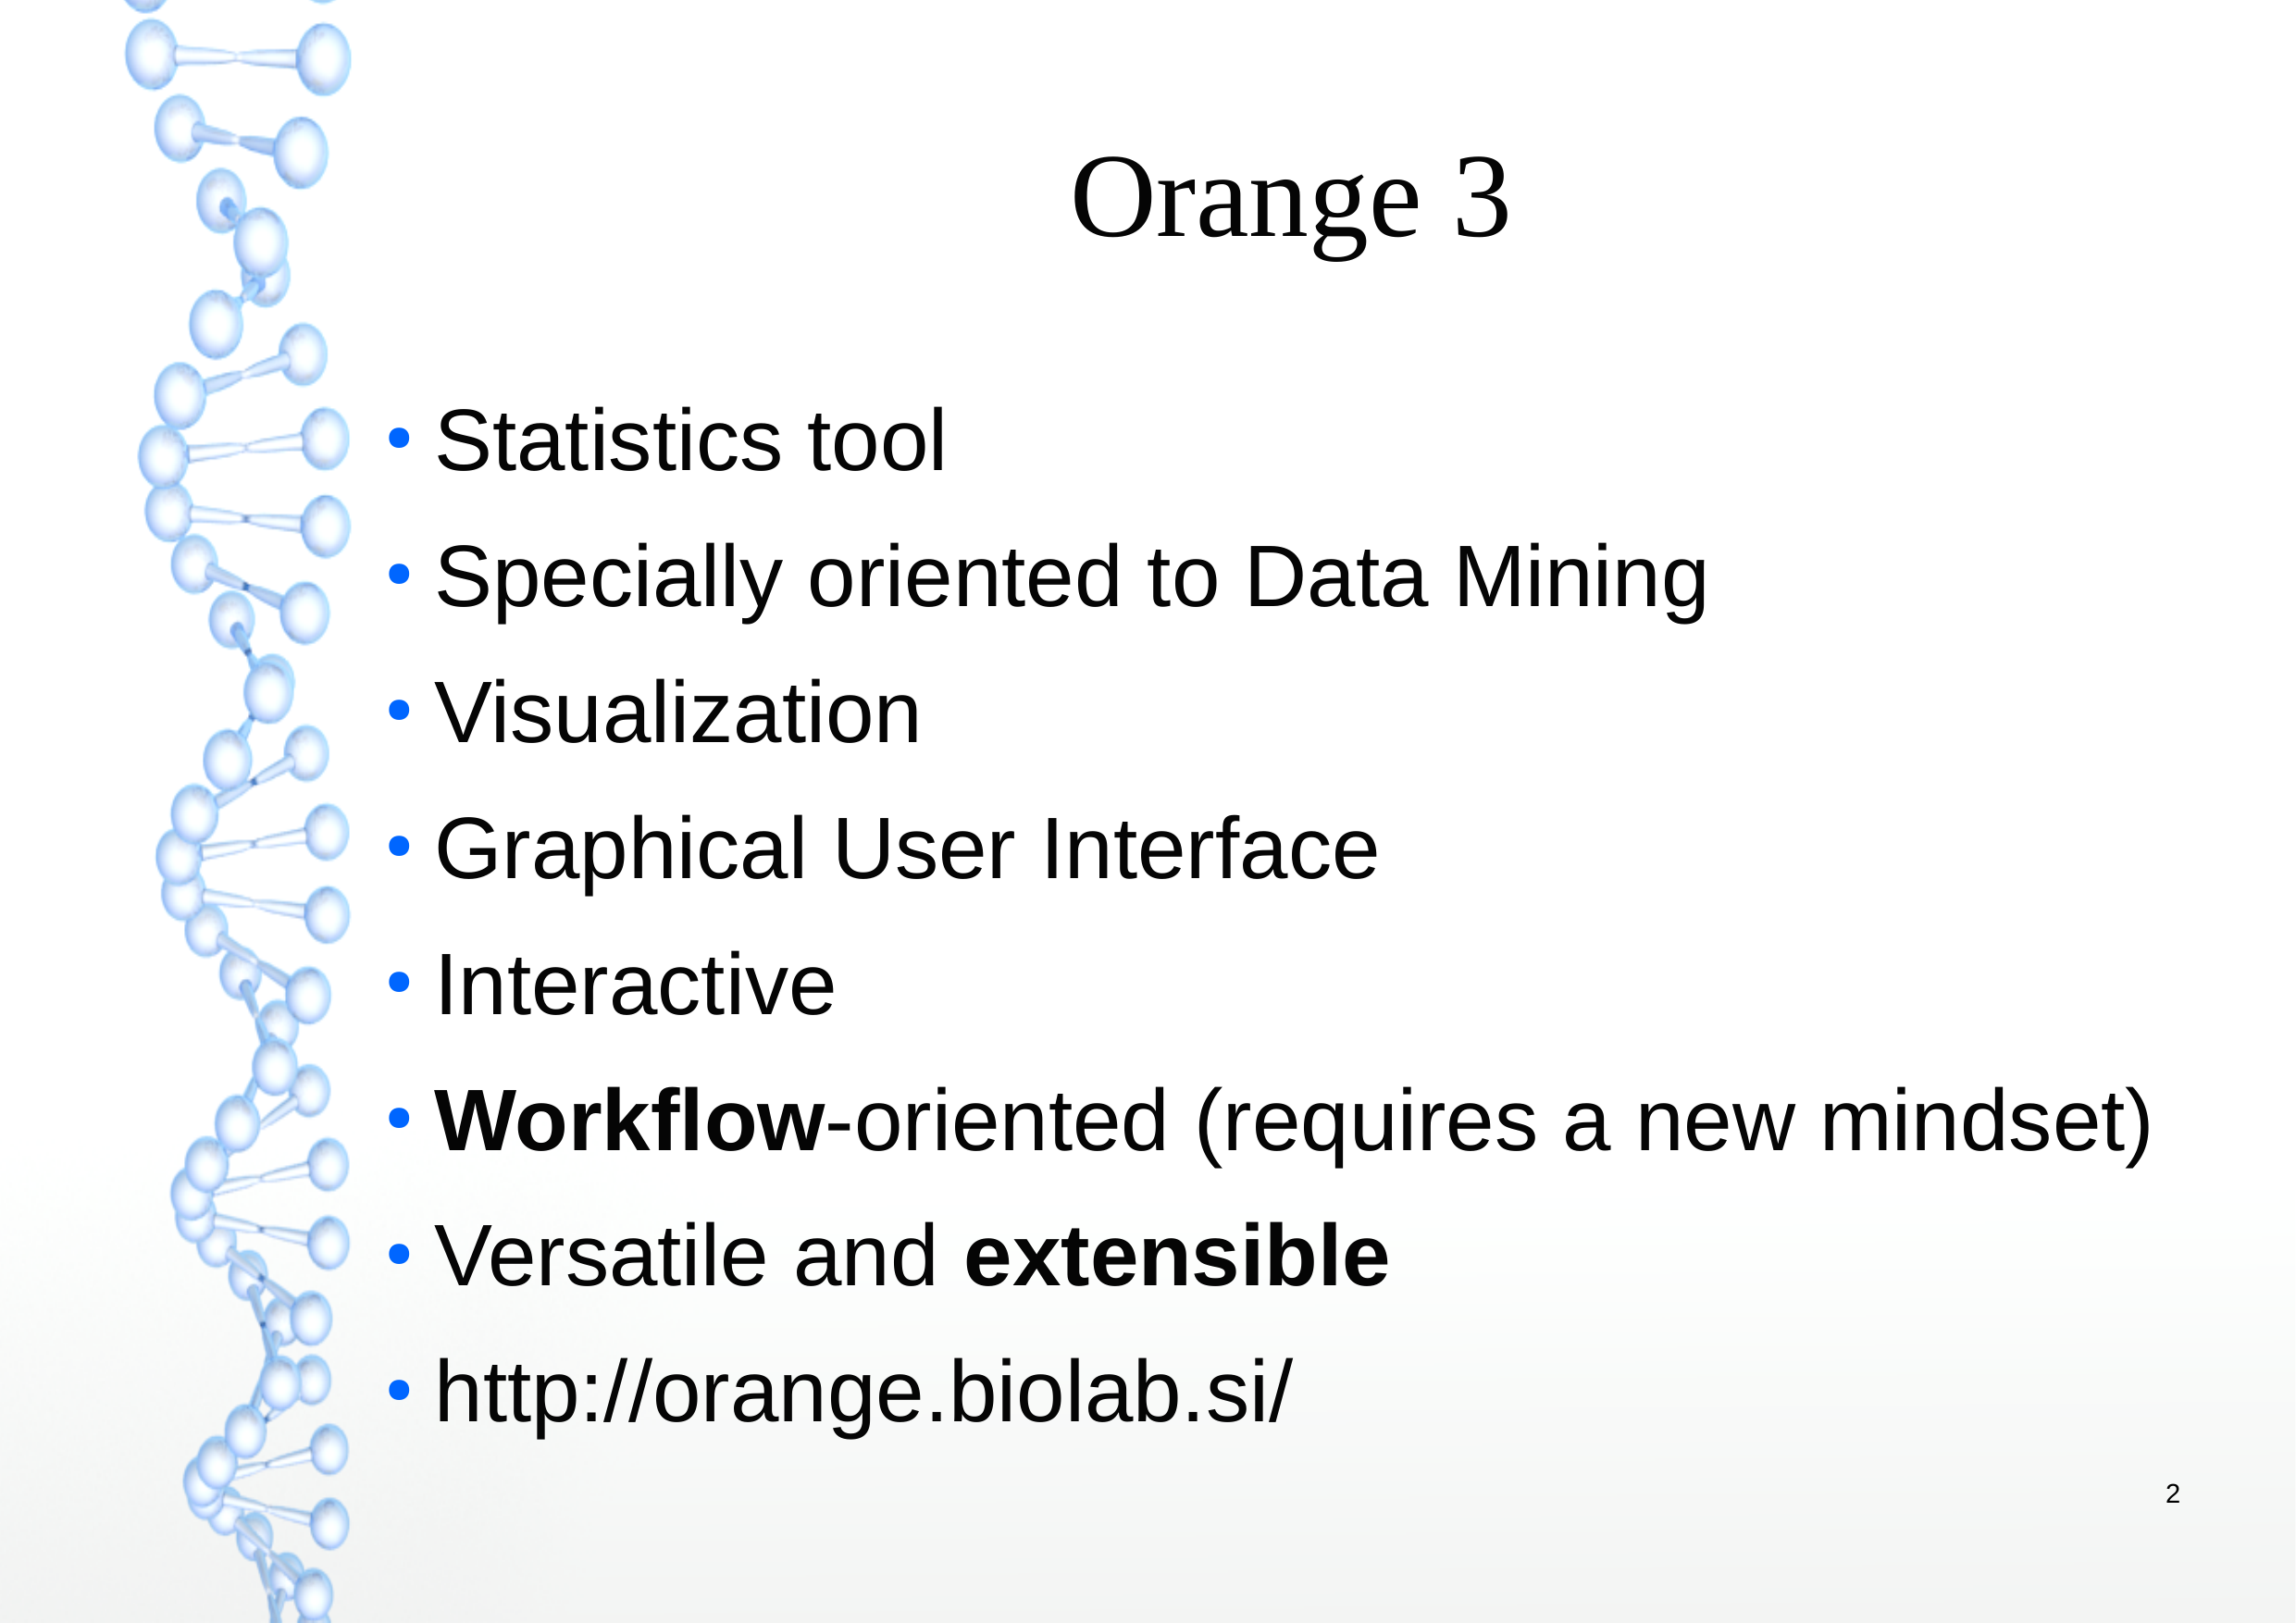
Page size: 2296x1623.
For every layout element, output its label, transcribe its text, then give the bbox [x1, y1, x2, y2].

title Orange 3 [368, 61, 2214, 330]
list Statistics tool Specially oriented to Data Mining Visualization Graphical User Interface Interactive Workflow-oriented (requires a new mindset) Versatile and extensible http://orange.biolab.si/ [368, 391, 2214, 1458]
picture [0, 0, 2296, 1623]
